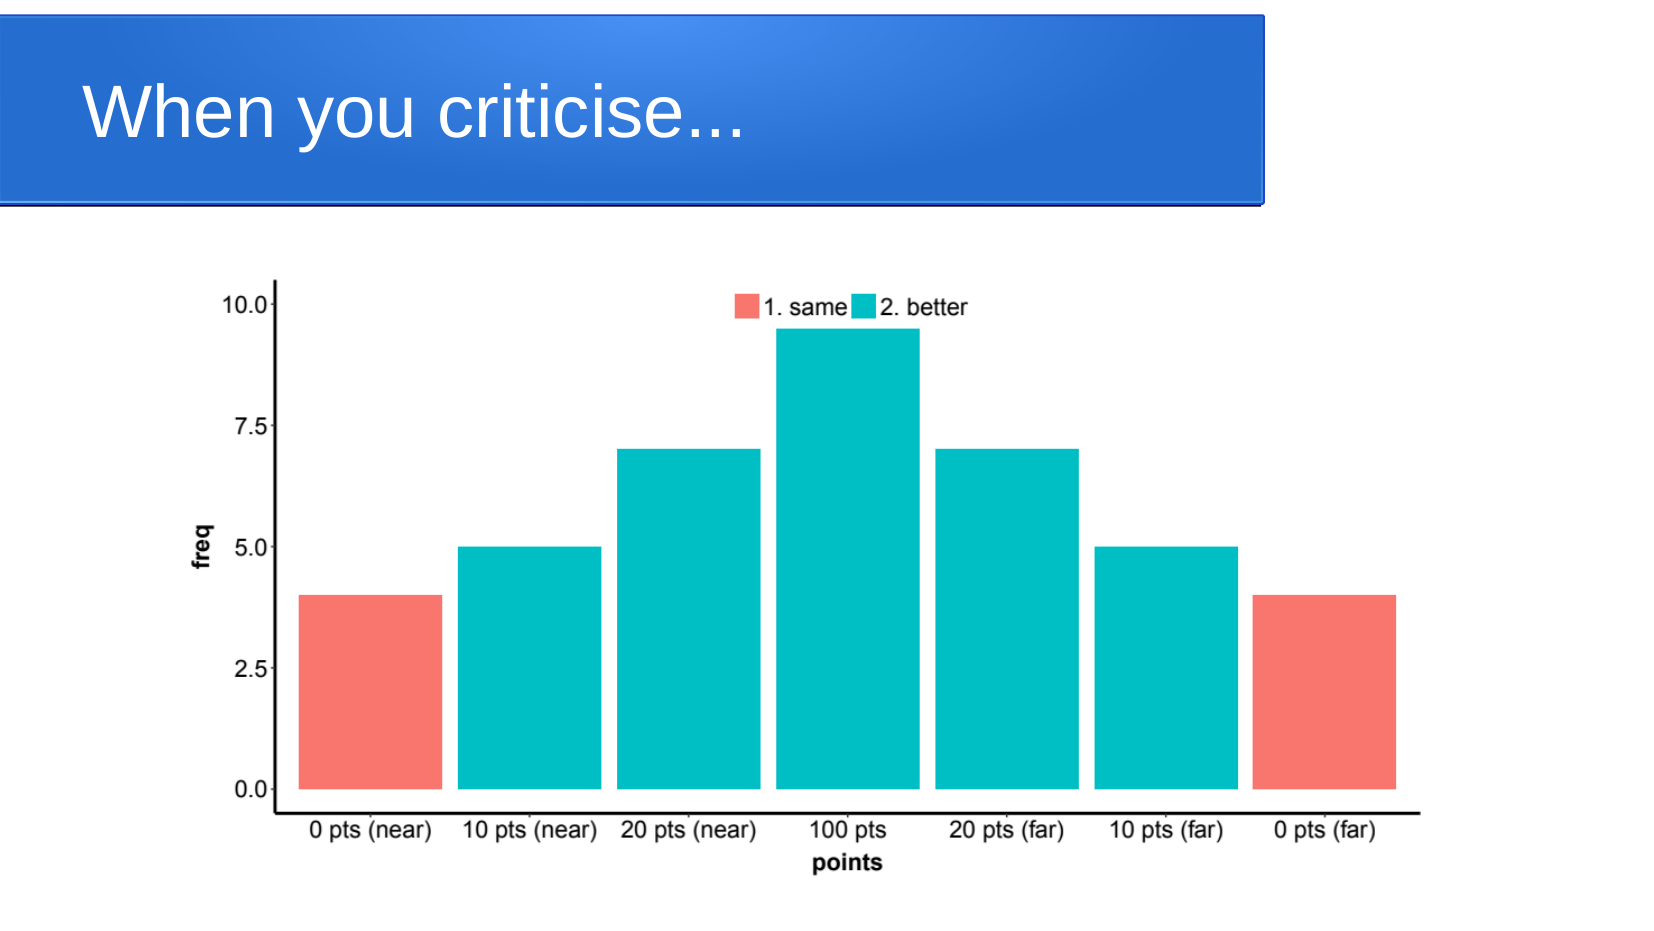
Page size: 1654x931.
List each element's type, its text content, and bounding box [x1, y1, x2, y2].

title When you criticise... [82, 35, 1235, 189]
picture [171, 259, 1441, 895]
